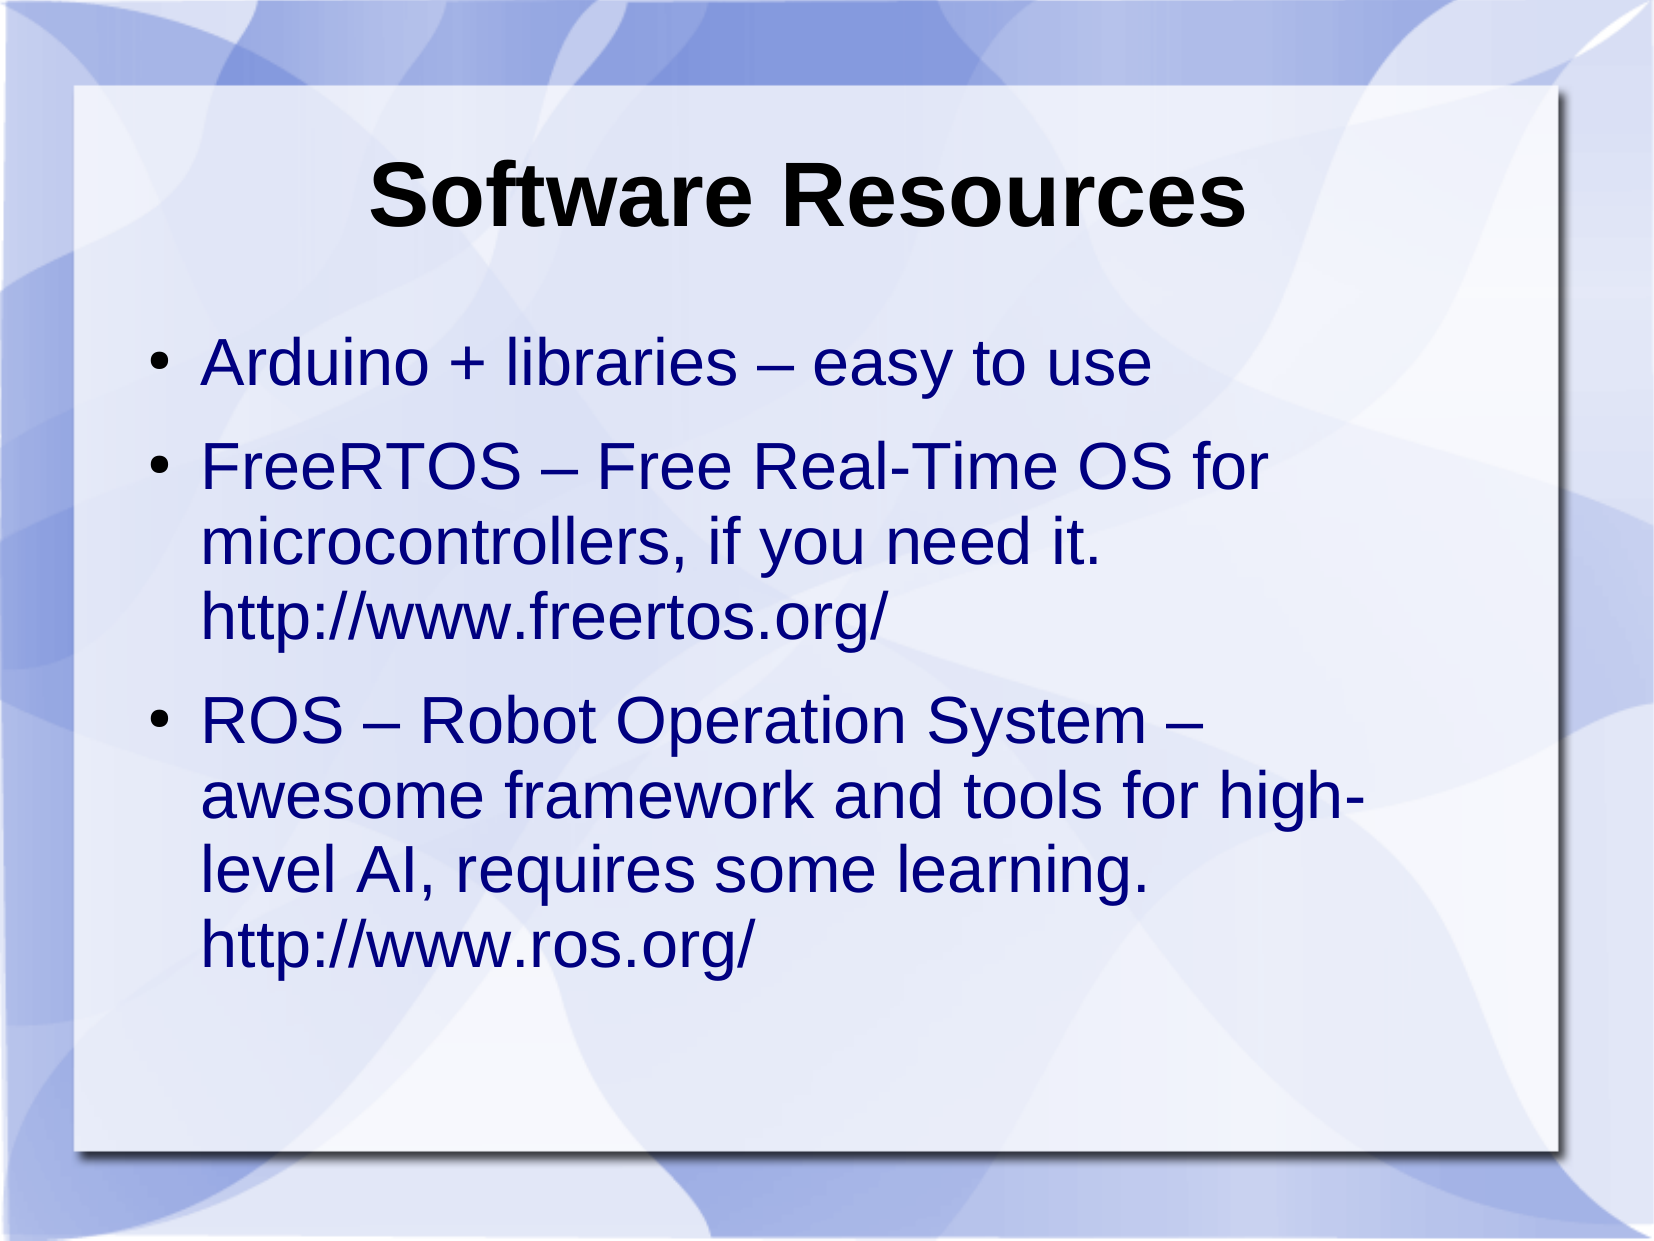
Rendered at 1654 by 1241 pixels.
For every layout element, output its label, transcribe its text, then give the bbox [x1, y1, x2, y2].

picture [0, 0, 1654, 1241]
list Arduino + libraries – easy to use FreeRTOS – Free Real-Time OS for microcontrollers, if you need it. http://www.freertos.org/ ROS – Robot Operation System – awesome framework and tools for high-level AI, requires some learning. http://www.ros.org/ [129, 324, 1489, 981]
title Software Resources [82, 98, 1536, 291]
